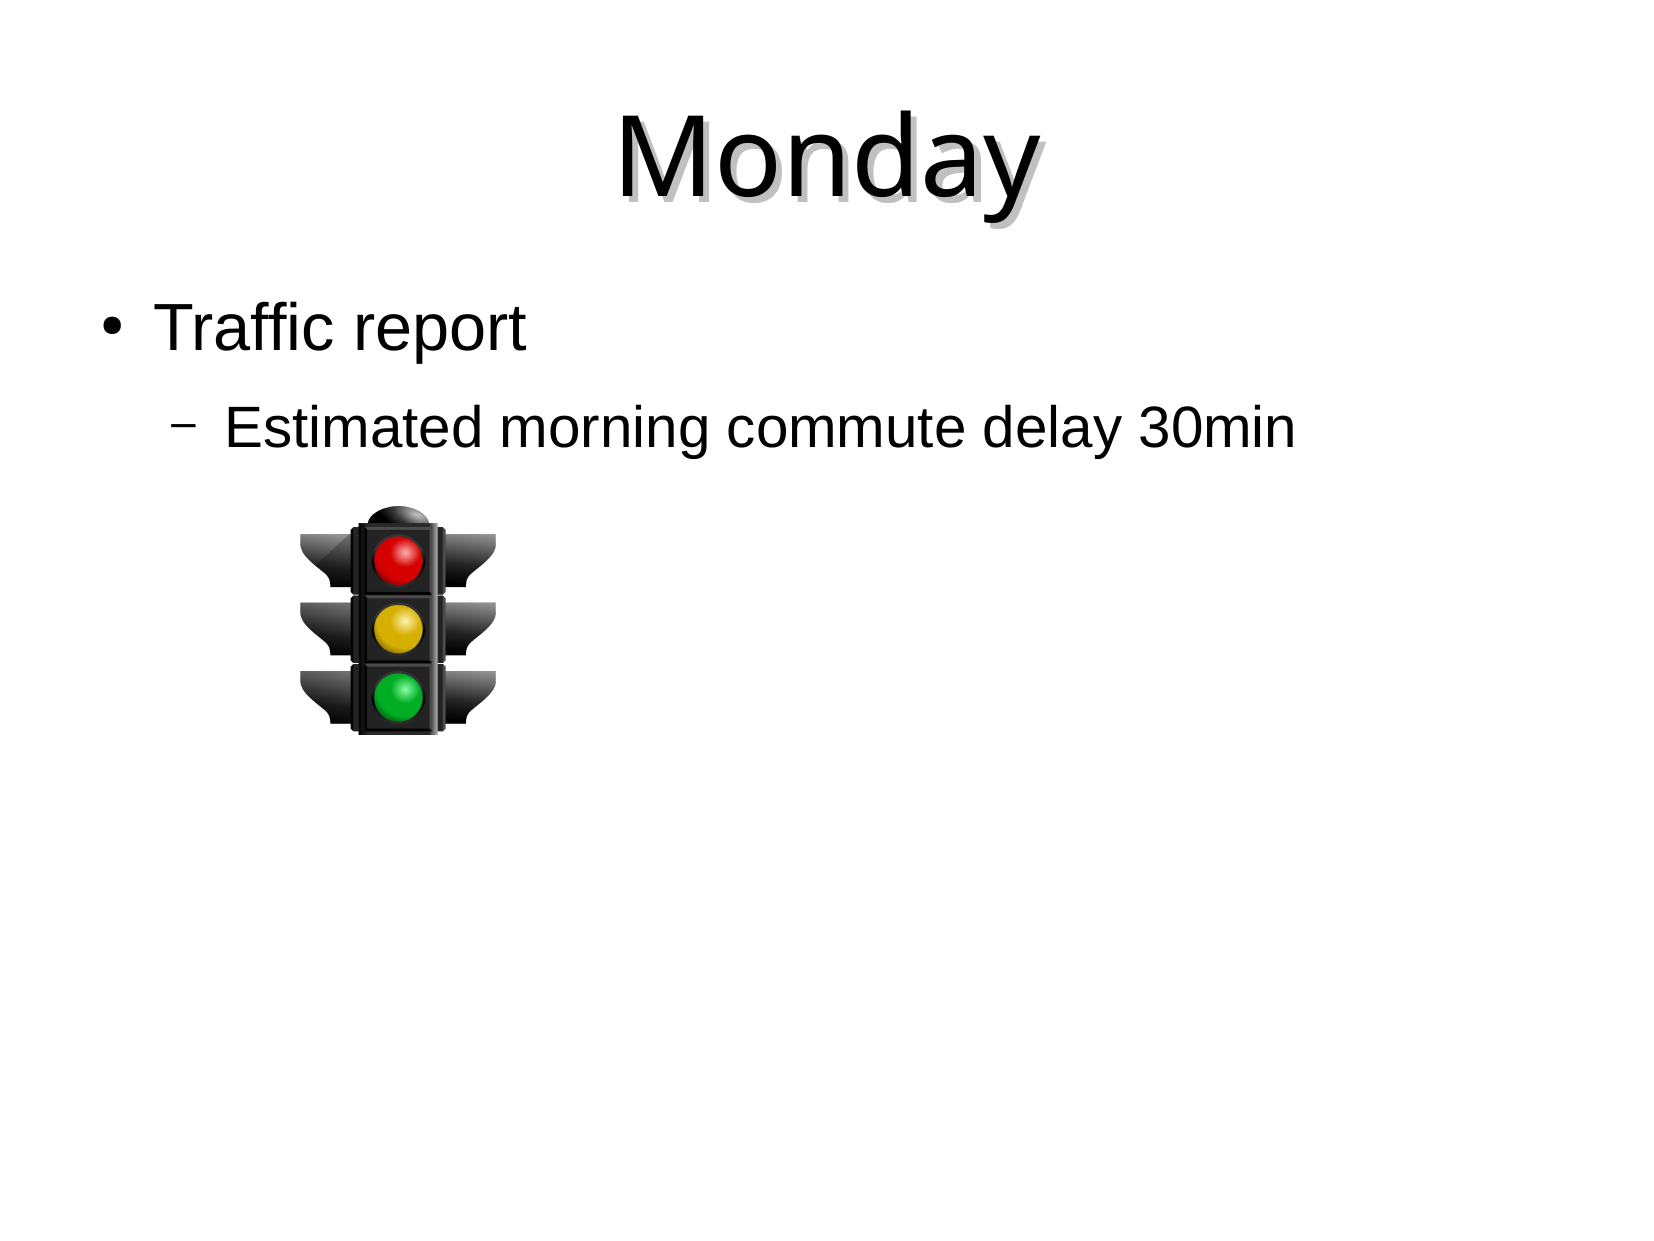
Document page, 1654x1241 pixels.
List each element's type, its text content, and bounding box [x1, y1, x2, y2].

list Traffic report Estimated morning commute delay 30min [82, 290, 1571, 1010]
picture [300, 506, 496, 736]
title Monday [82, 49, 1571, 257]
